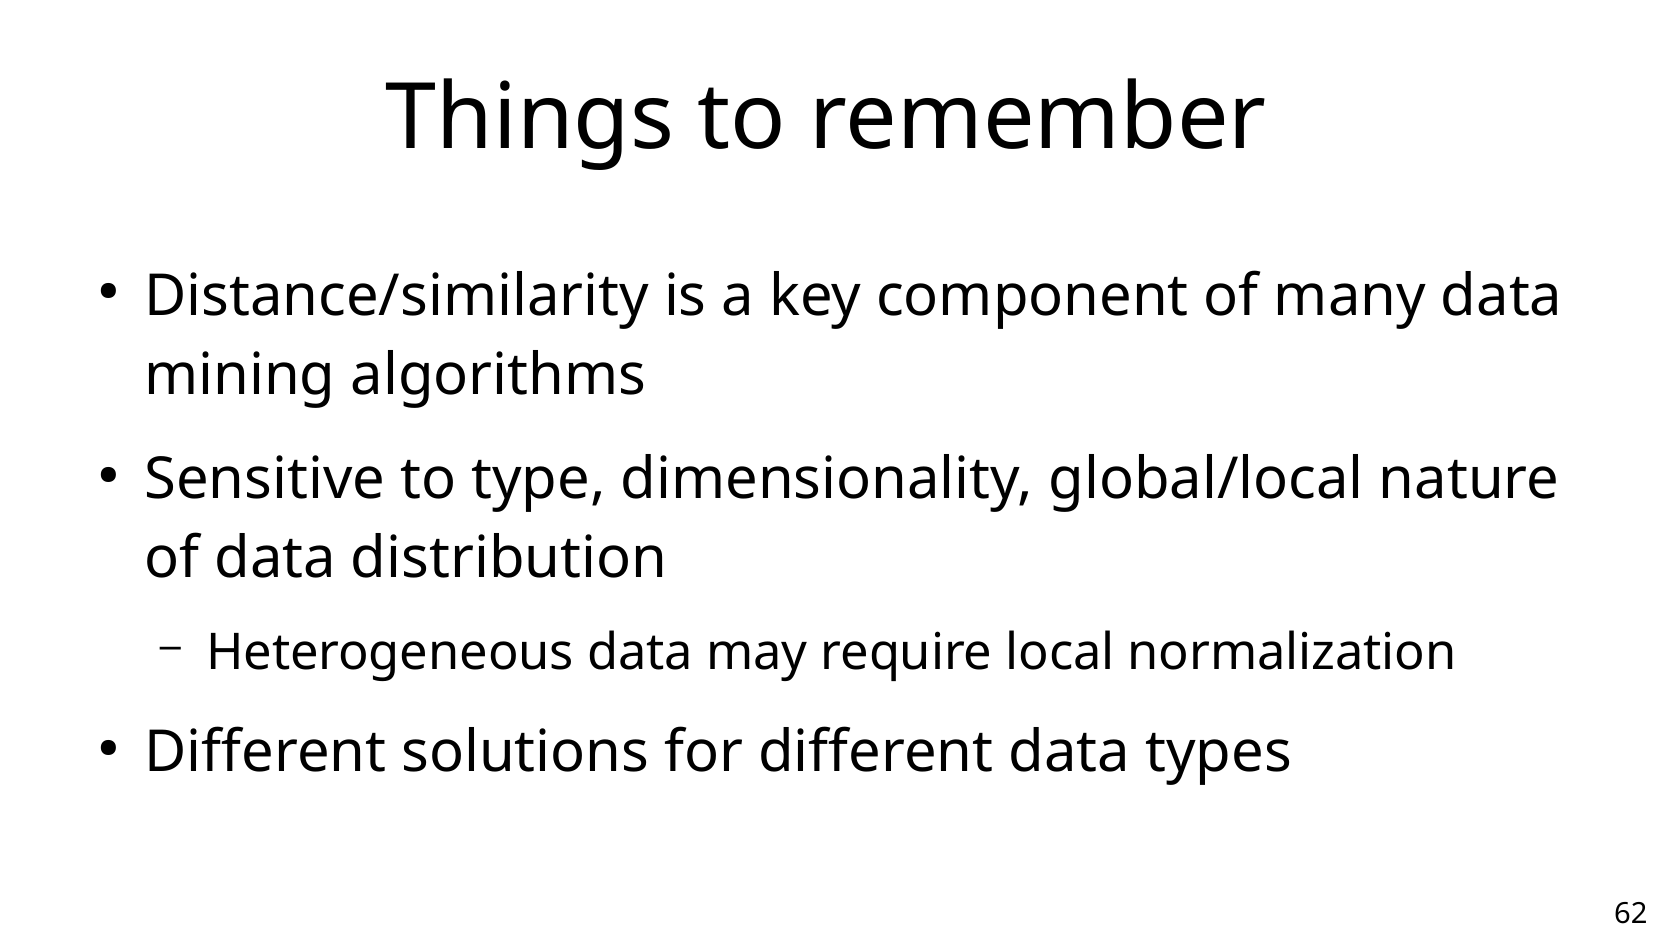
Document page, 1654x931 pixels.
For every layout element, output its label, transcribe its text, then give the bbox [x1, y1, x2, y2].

title Things to remember [82, 1, 1571, 226]
list Distance/similarity is a key component of many data mining algorithms Sensitive to type, dimensionality, global/local nature of data distribution Heterogeneous data may require local normalization Different solutions for different data types [82, 253, 1571, 793]
